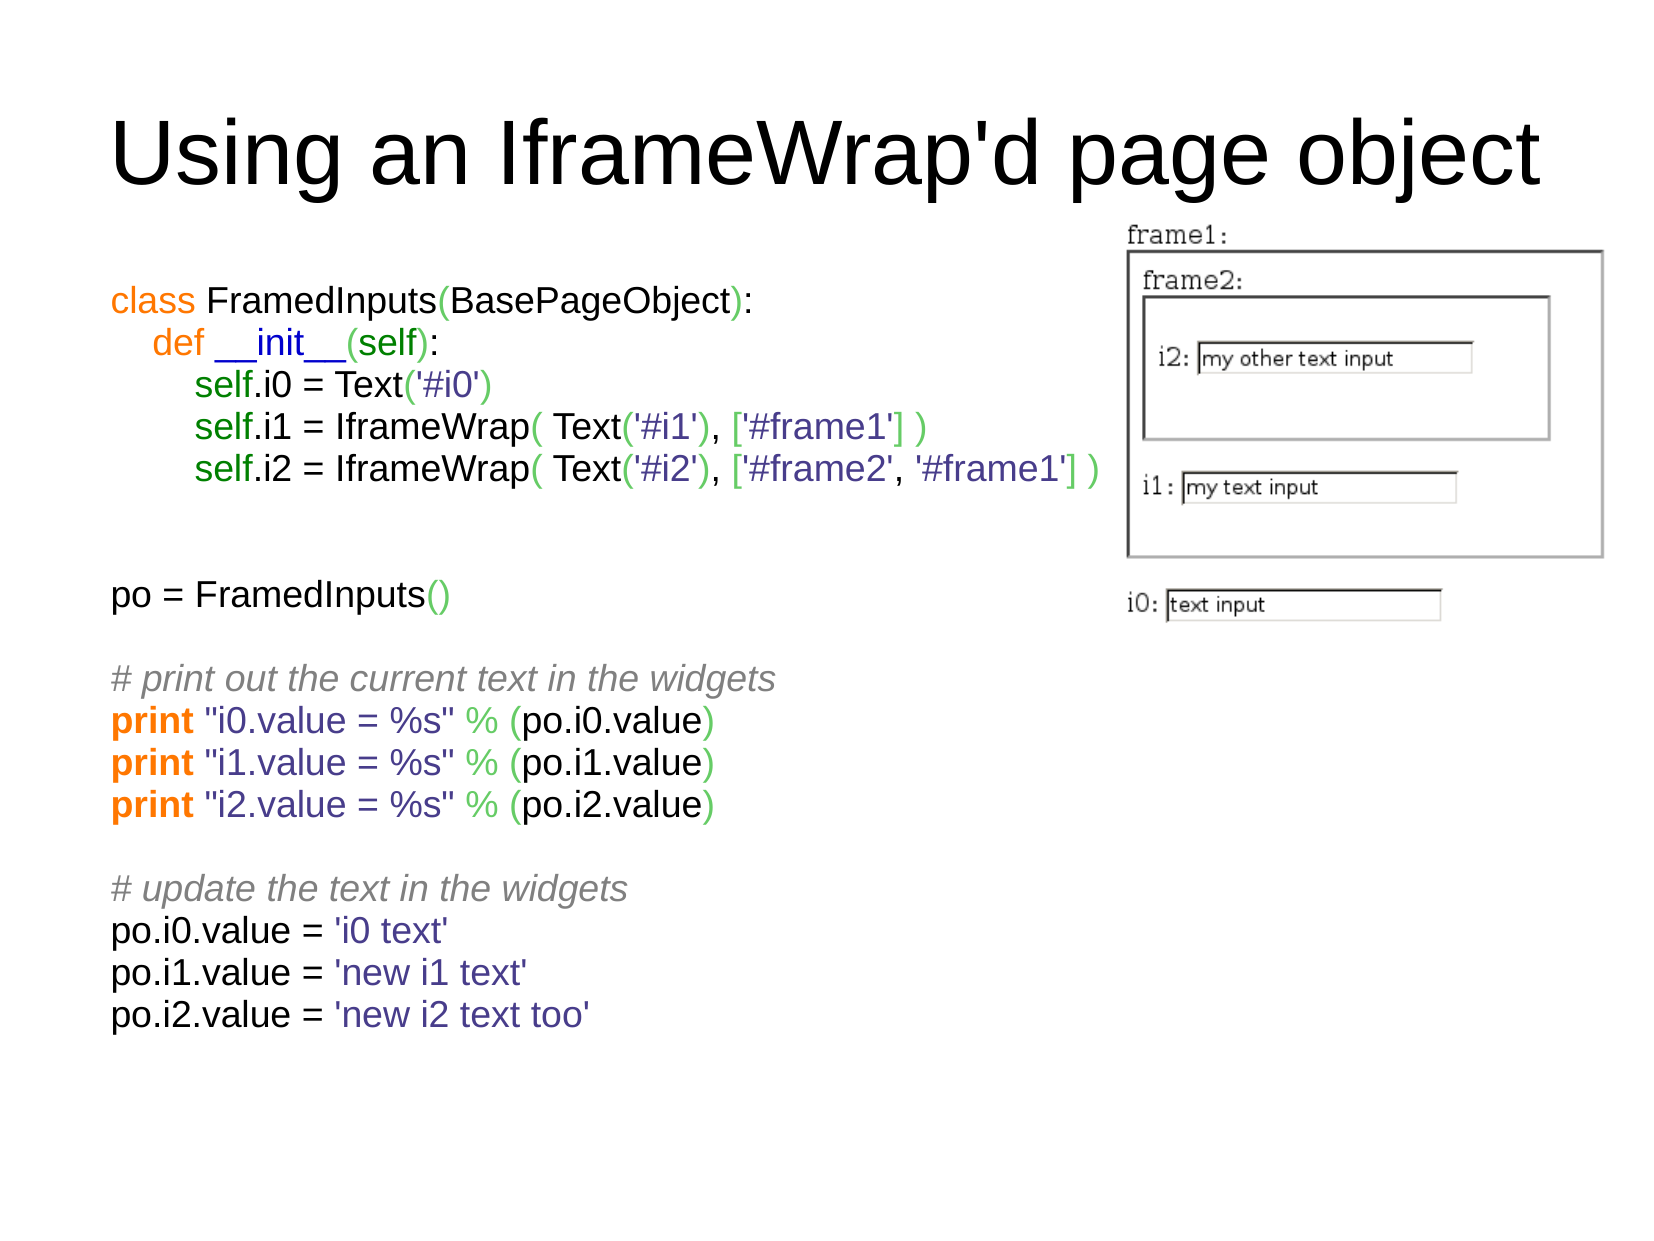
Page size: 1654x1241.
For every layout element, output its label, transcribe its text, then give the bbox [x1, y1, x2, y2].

text_box class FramedInputs(BasePageObject): def __init__(self): self.i0 = Text('#i0') self.i1 = IframeWrap( Text('#i1'), ['#frame1'] ) self.i2 = IframeWrap( Text('#i2'), ['#frame2', '#frame1'] ) po = FramedInputs() # print out the current text in the widgets print "i0.value = %s" % (po.i0.value) print "i1.value = %s" % (po.i1.value) print "i2.value = %s" % (po.i2.value) # update the text in the widgets po.i0.value = 'i0 text' po.i1.value = 'new i1 text' po.i2.value = 'new i2 text too' [95, 272, 1116, 1086]
title Using an IframeWrap'd page object [82, 49, 1571, 257]
picture [1116, 211, 1609, 634]
